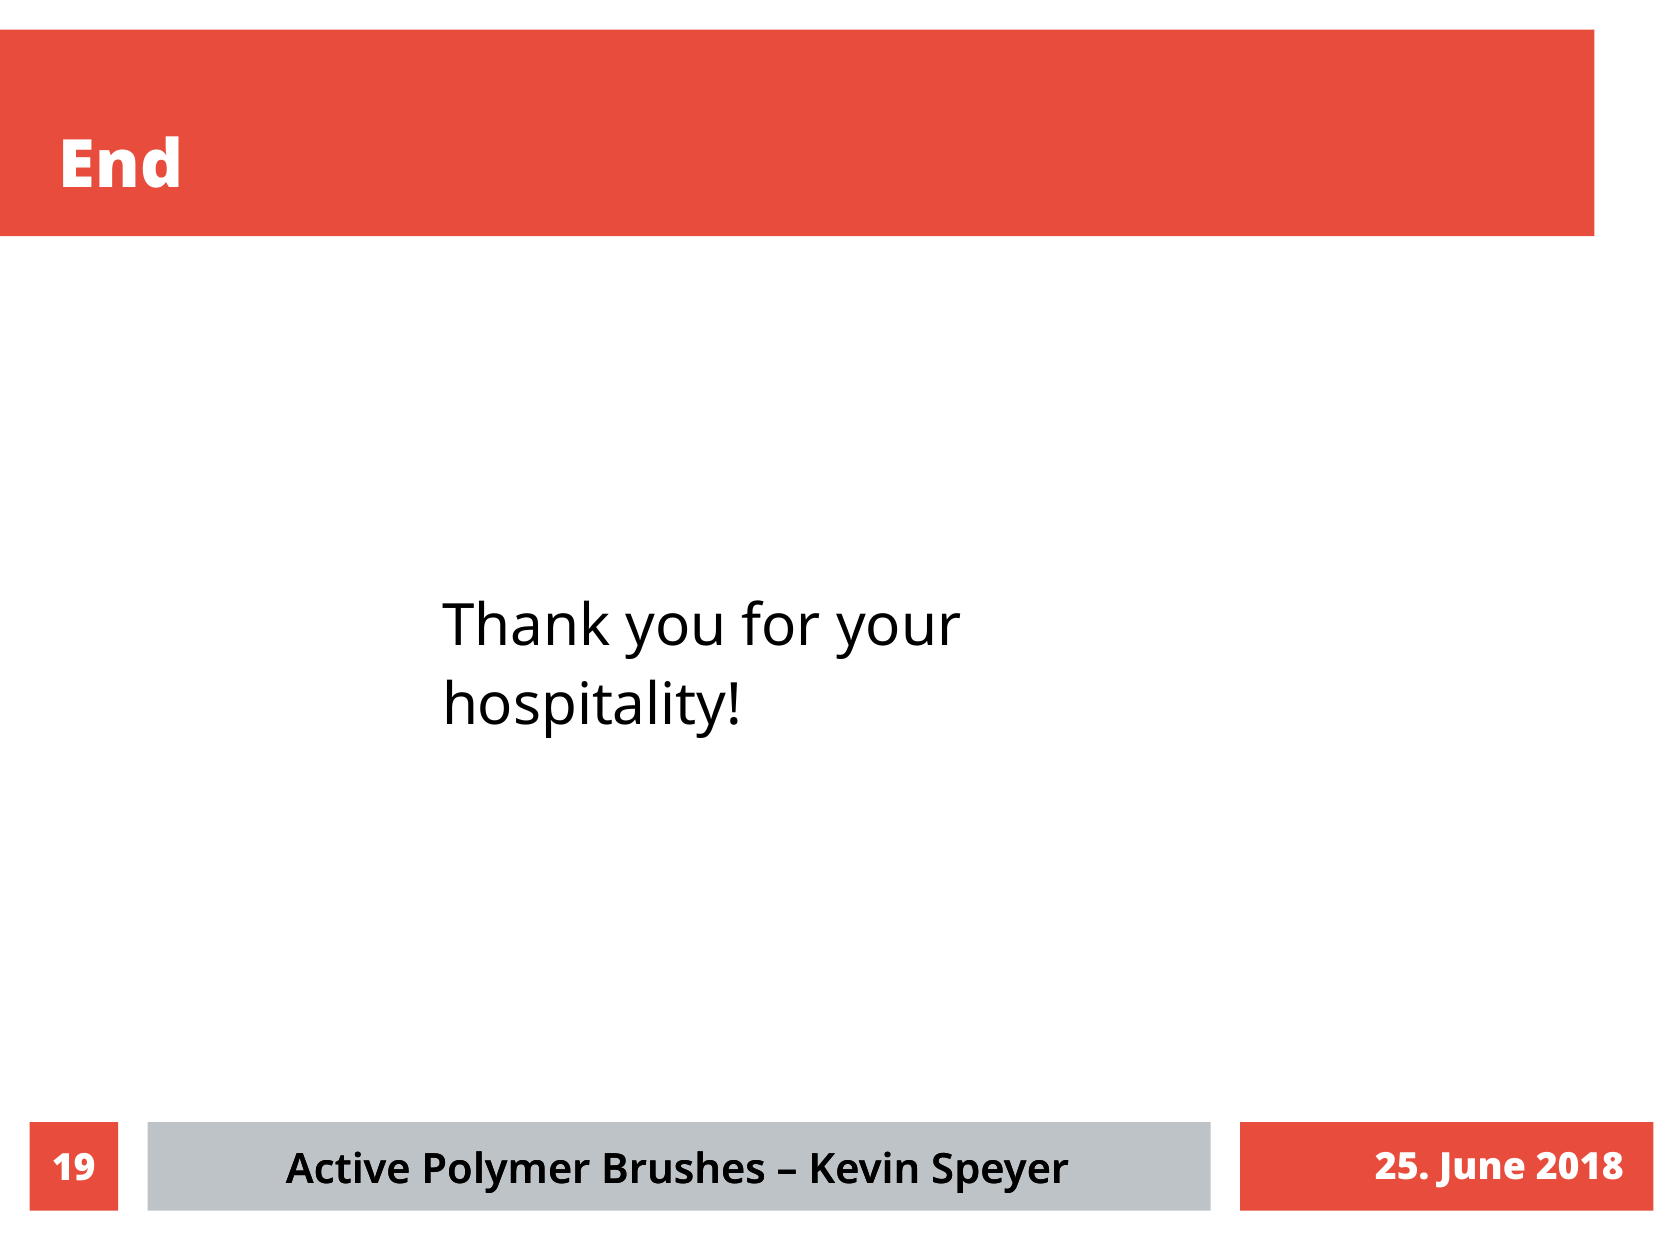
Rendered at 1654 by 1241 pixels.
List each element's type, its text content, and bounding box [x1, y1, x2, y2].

title End [59, 59, 1595, 207]
text_box Thank you for your hospitality! [427, 575, 1205, 664]
text_box Active Polymer Brushes – Kevin Speyer [149, 1138, 1206, 1198]
